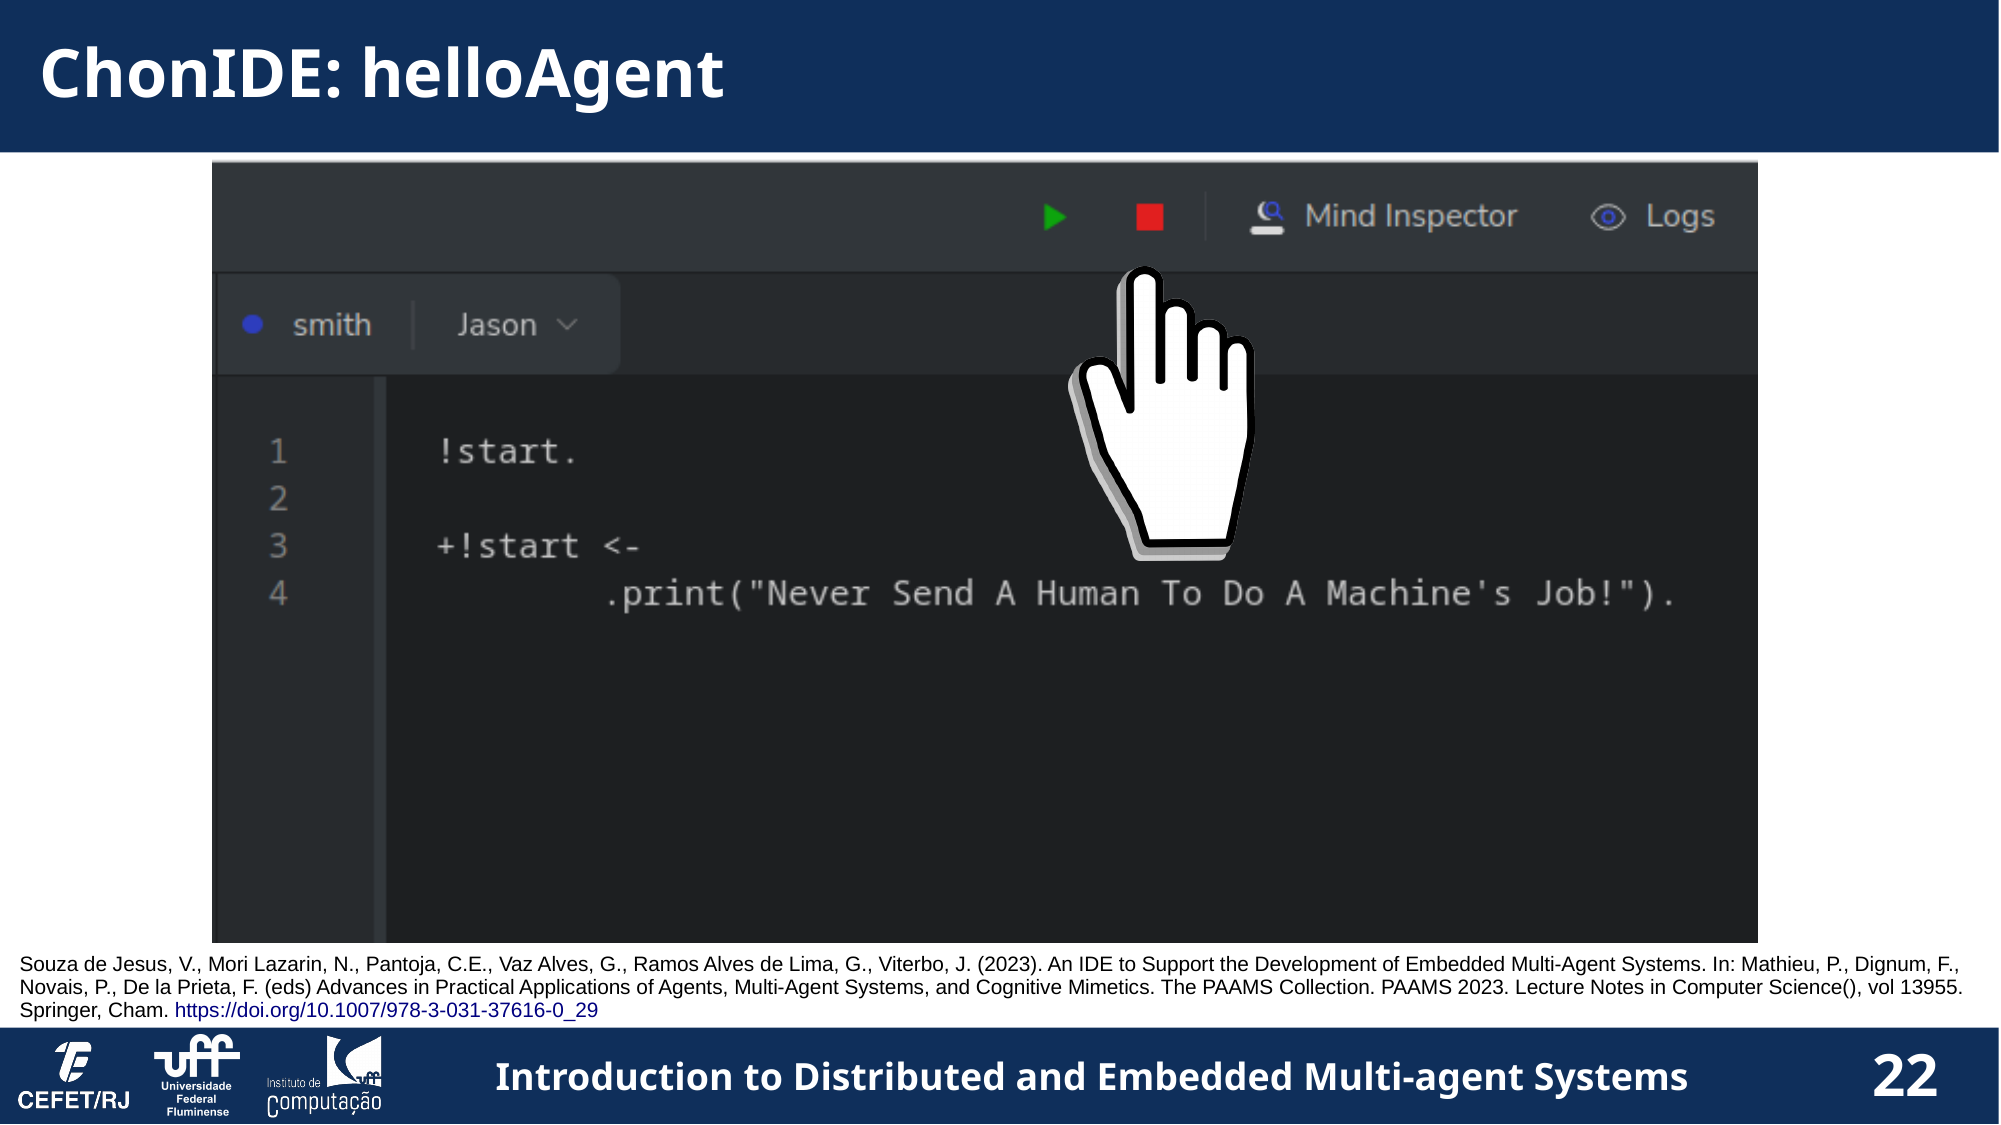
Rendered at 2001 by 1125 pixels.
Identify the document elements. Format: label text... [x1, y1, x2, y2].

text_box Souza de Jesus, V., Mori Lazarin, N., Pantoja, C.E., Vaz Alves, G., Ramos Alves de Lima, G., Viterbo, J. (2023). An IDE to Support the Development of Embedded Multi-Agent Systems. In: Mathieu, P., Dignum, F., Novais, P., De la Prieta, F. (eds) Advances in Practical Applications of Agents, Multi-Agent Systems, and Cognitive Mimetics. The PAAMS Collection. PAAMS 2023. Lecture Notes in Computer Science(), vol 13955. Springer, Cham. https://doi.org/10.1007/978-3-031-37616-0_29 [4, 944, 1979, 1030]
picture [212, 159, 1758, 943]
picture [153, 1033, 241, 1121]
picture [18, 1030, 129, 1125]
text_box ChonIDE: helloAgent [25, 23, 1998, 116]
picture [265, 1033, 383, 1118]
